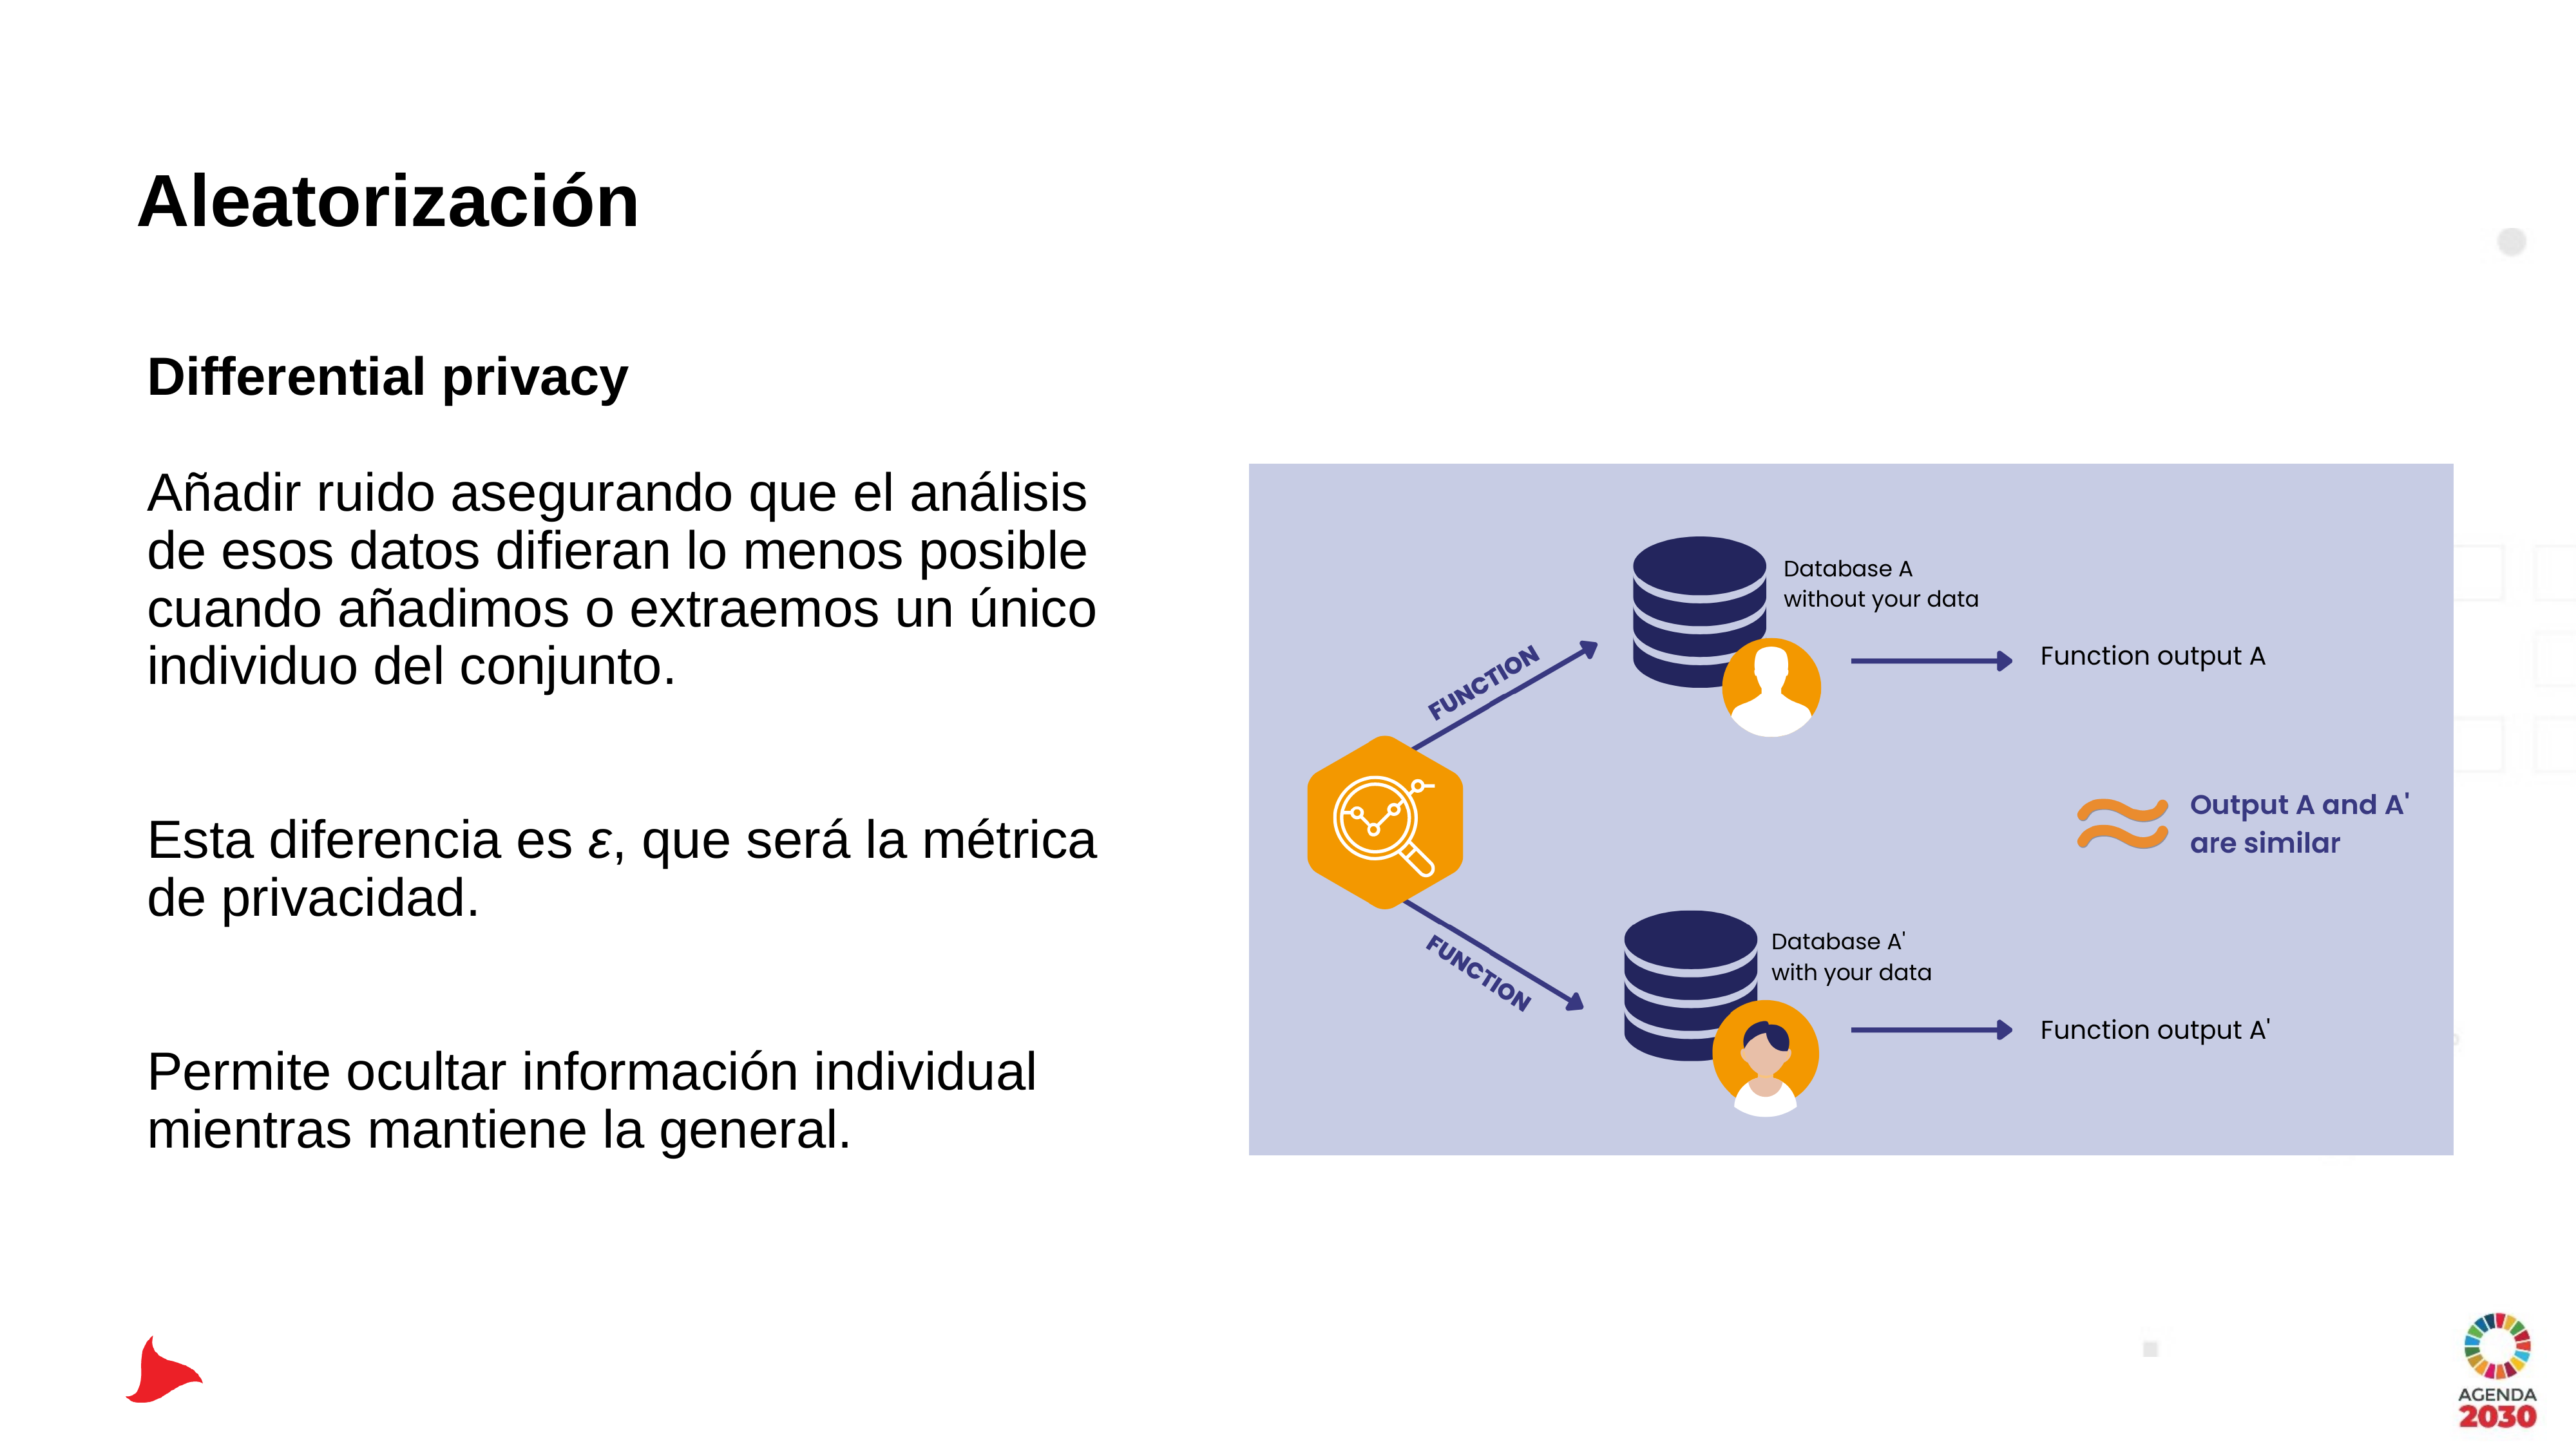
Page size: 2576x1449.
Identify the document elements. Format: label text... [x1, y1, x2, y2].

title Aleatorización [126, 75, 2450, 247]
picture [126, 1336, 203, 1403]
picture [1249, 228, 2576, 1441]
list Differential privacy Añadir ruido asegurando que el análisis de esos datos difieran lo menos posible cuando añadimos o extraemos un único individuo del conjunto. Esta diferencia es ε, que será la métrica de privacidad. Permite ocultar información individual mientras mantiene la general. [128, 339, 1173, 1280]
